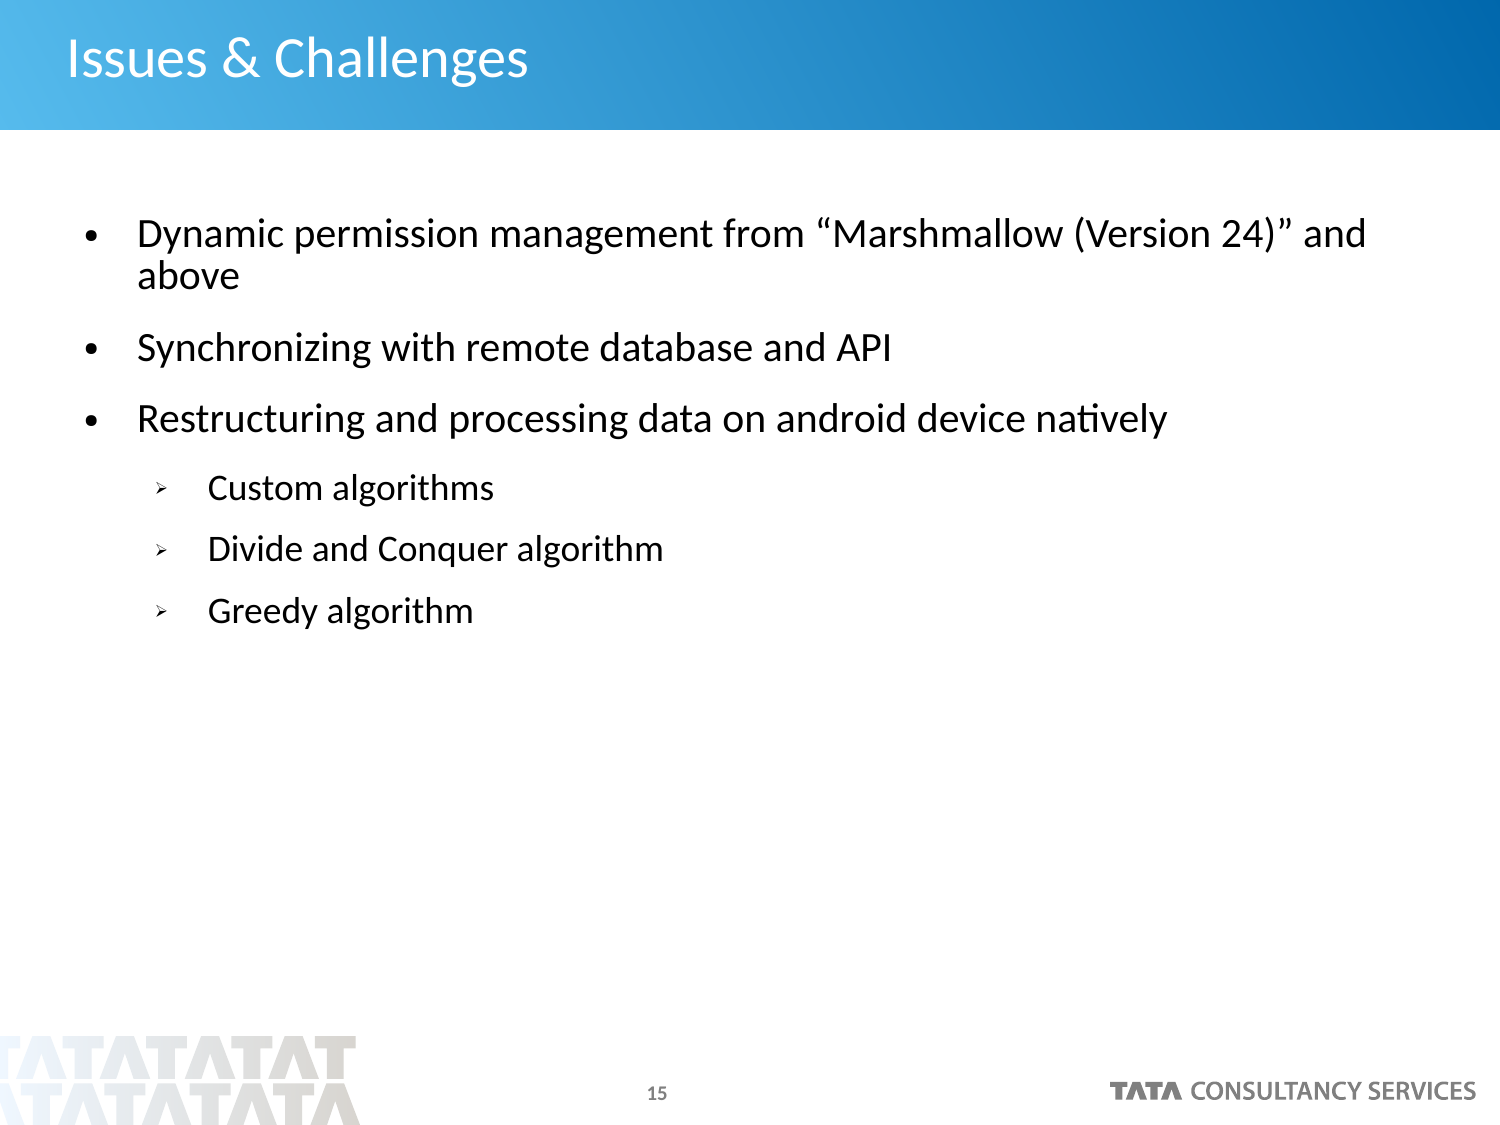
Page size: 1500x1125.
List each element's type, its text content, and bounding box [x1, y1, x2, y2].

title Issues & Challenges [66, 9, 1463, 116]
list Dynamic permission management from “Marshmallow (Version 24)” and above Synchronizing with remote database and API Restructuring and processing data on android device natively Custom algorithms Divide and Conquer algorithm Greedy algorithm [66, 216, 1426, 960]
